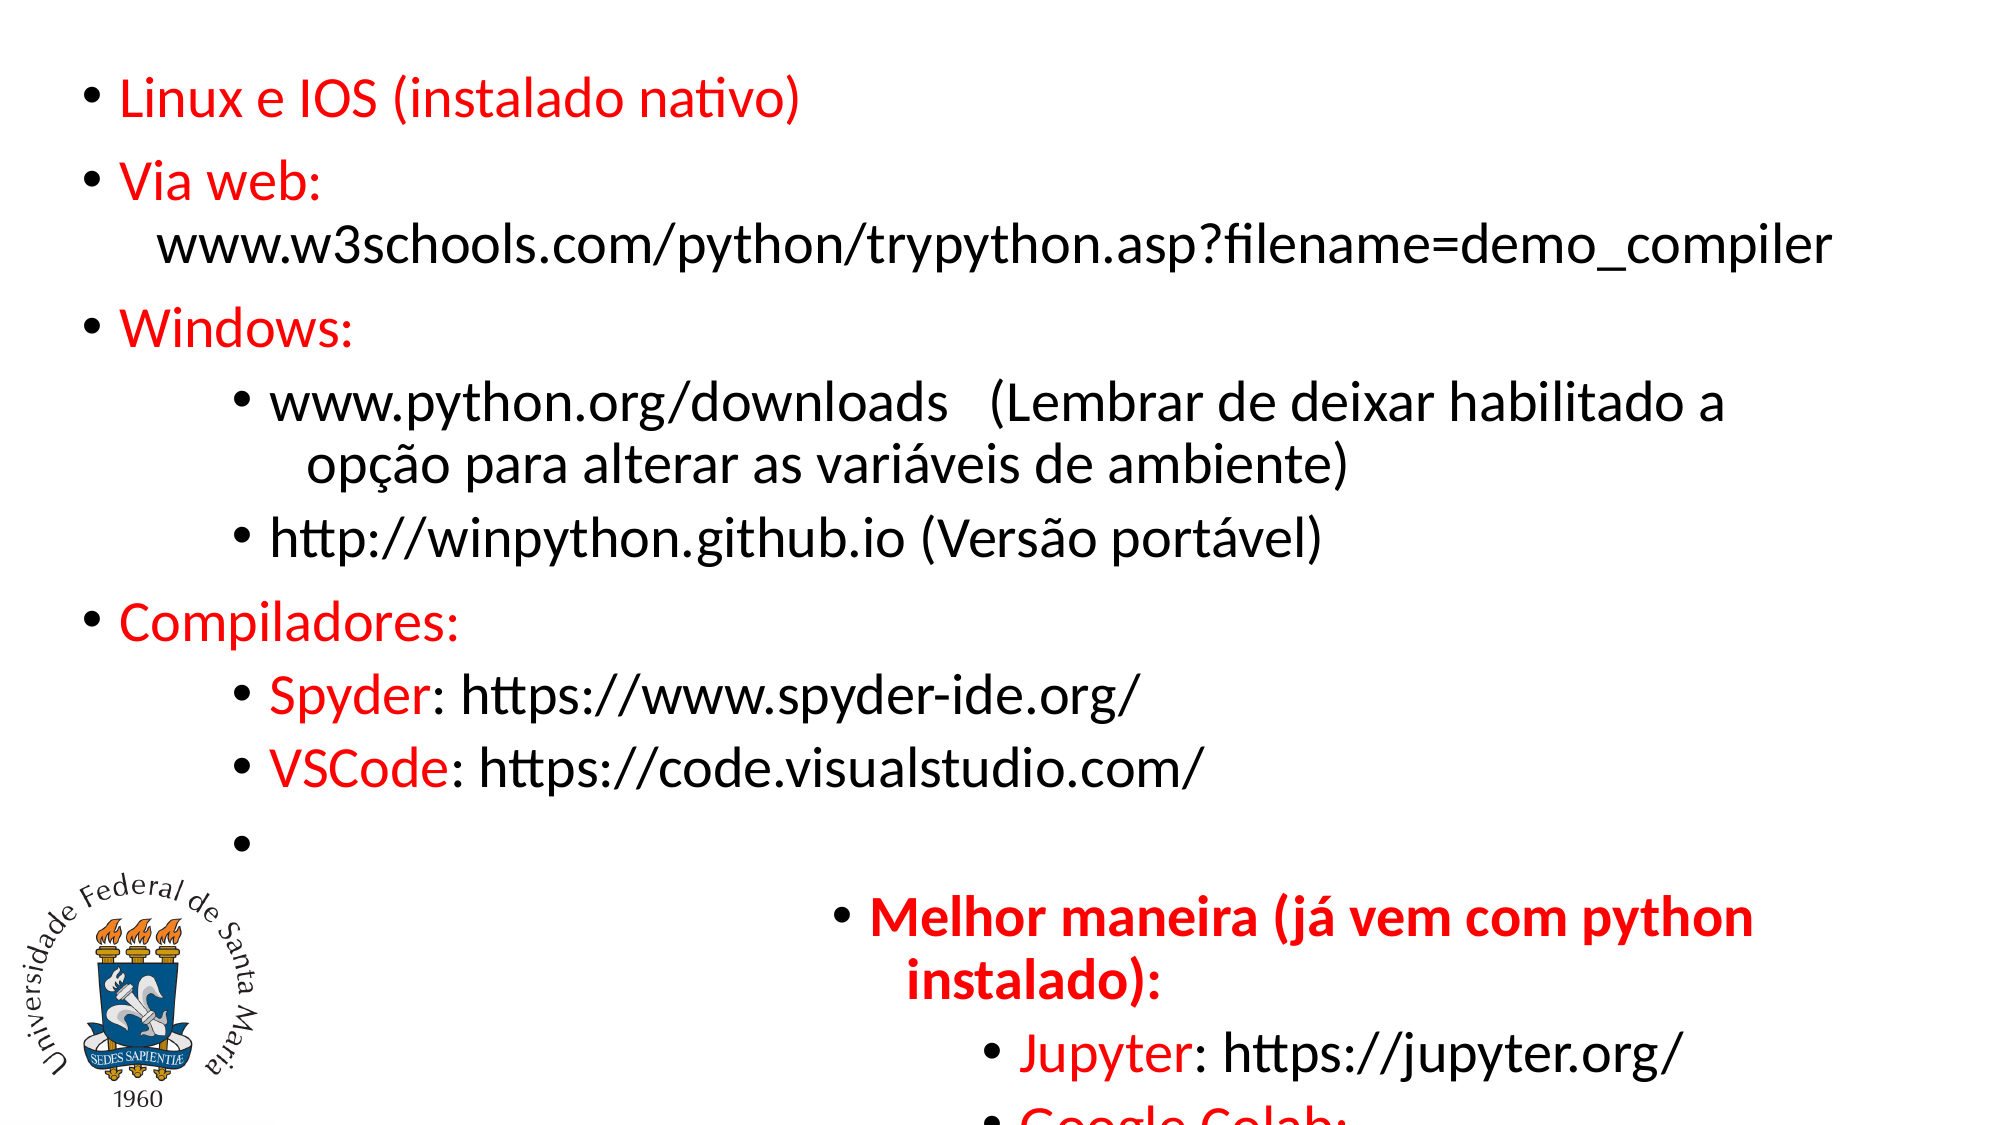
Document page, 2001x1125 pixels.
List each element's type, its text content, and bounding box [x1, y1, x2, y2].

text_box Linux e IOS (instalado nativo) Via web: www.w3schools.com/python/trypython.asp?filename=demo_compiler Windows: www.python.org/downloads (Lembrar de deixar habilitado a opção para alterar as variáveis de ambiente) http://winpython.github.io (Versão portável) Compiladores: Spyder: https://www.spyder-ide.org/ VSCode: https://code.visualstudio.com/ Melhor maneira (já vem com python instalado): Jupyter: https://jupyter.org/ Google Colab: https://colab.research.google.com/ [66, 59, 1865, 943]
picture [0, 853, 277, 1125]
